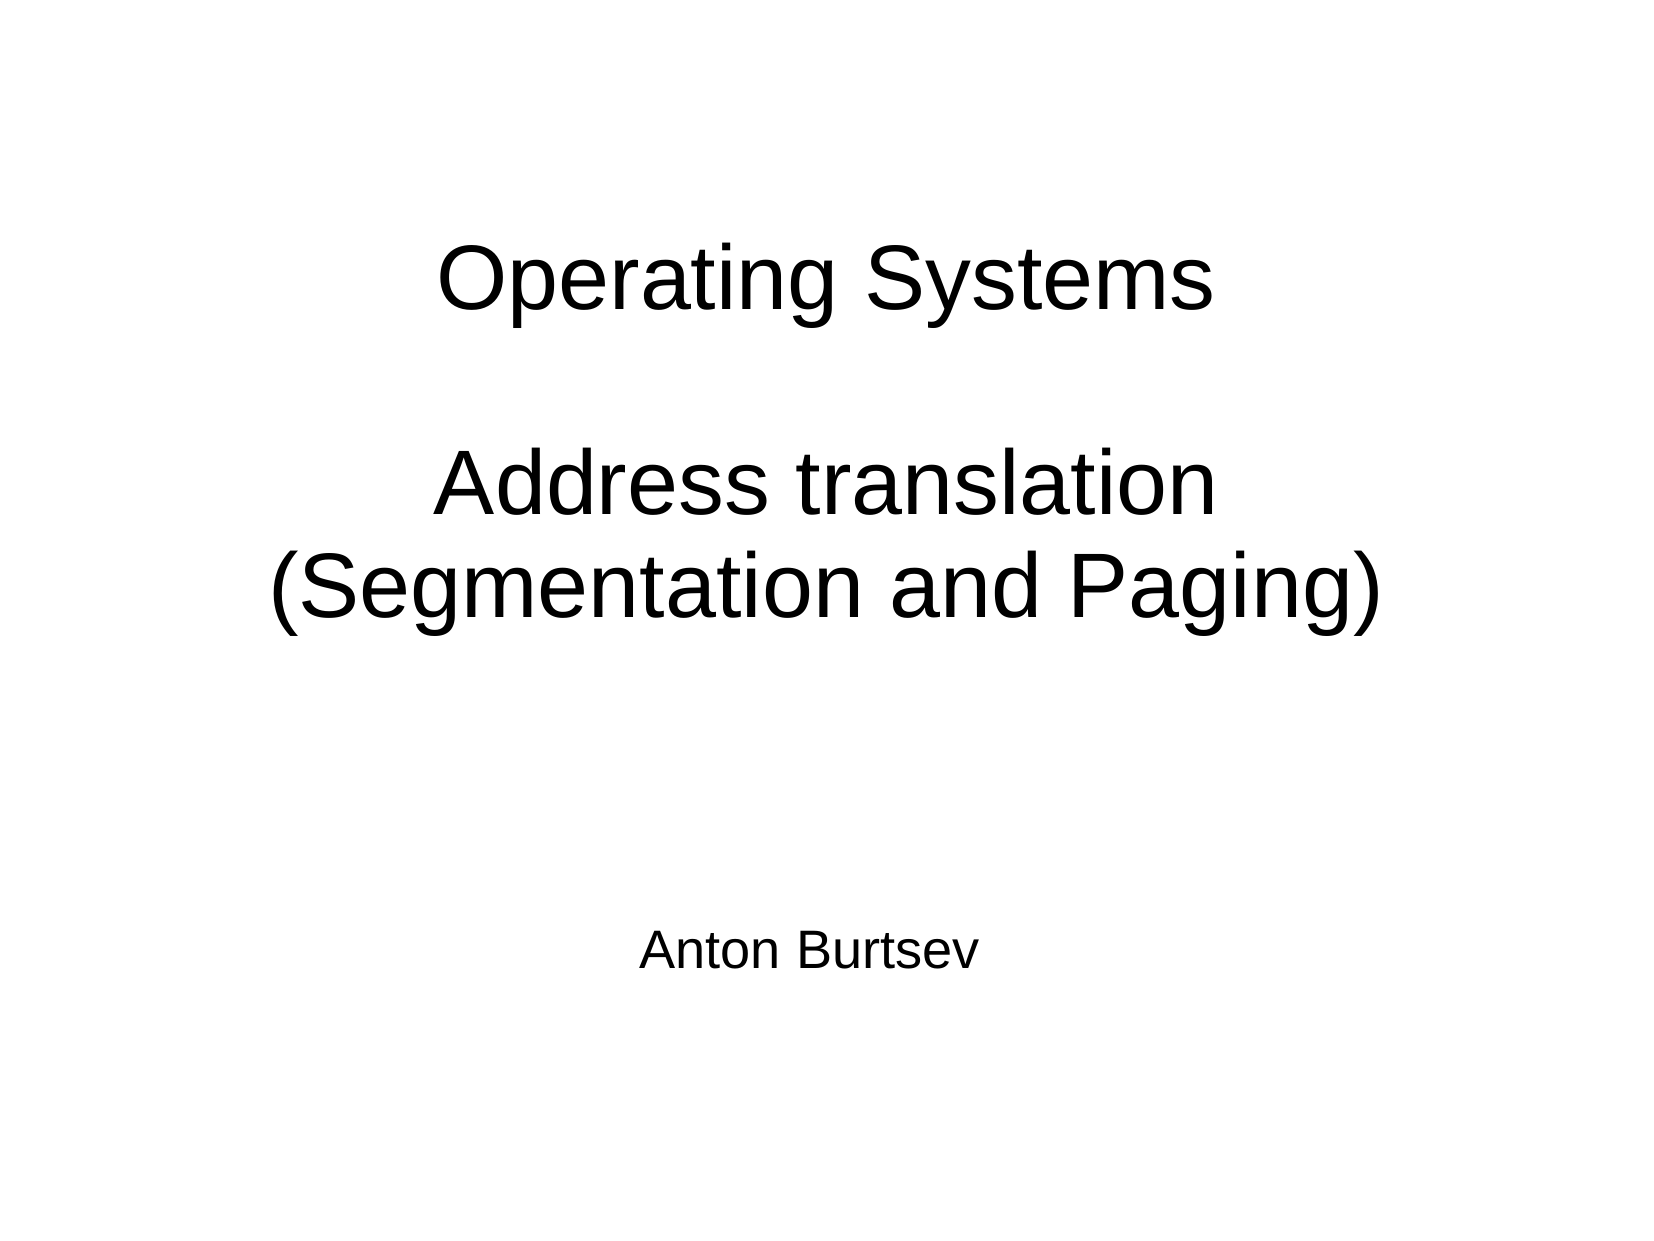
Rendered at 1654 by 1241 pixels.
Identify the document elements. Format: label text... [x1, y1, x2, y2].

subtitle Anton Burtsev [82, 637, 1571, 1109]
title Operating Systems Address translation (Segmentation and Paging) [82, 113, 1571, 637]
